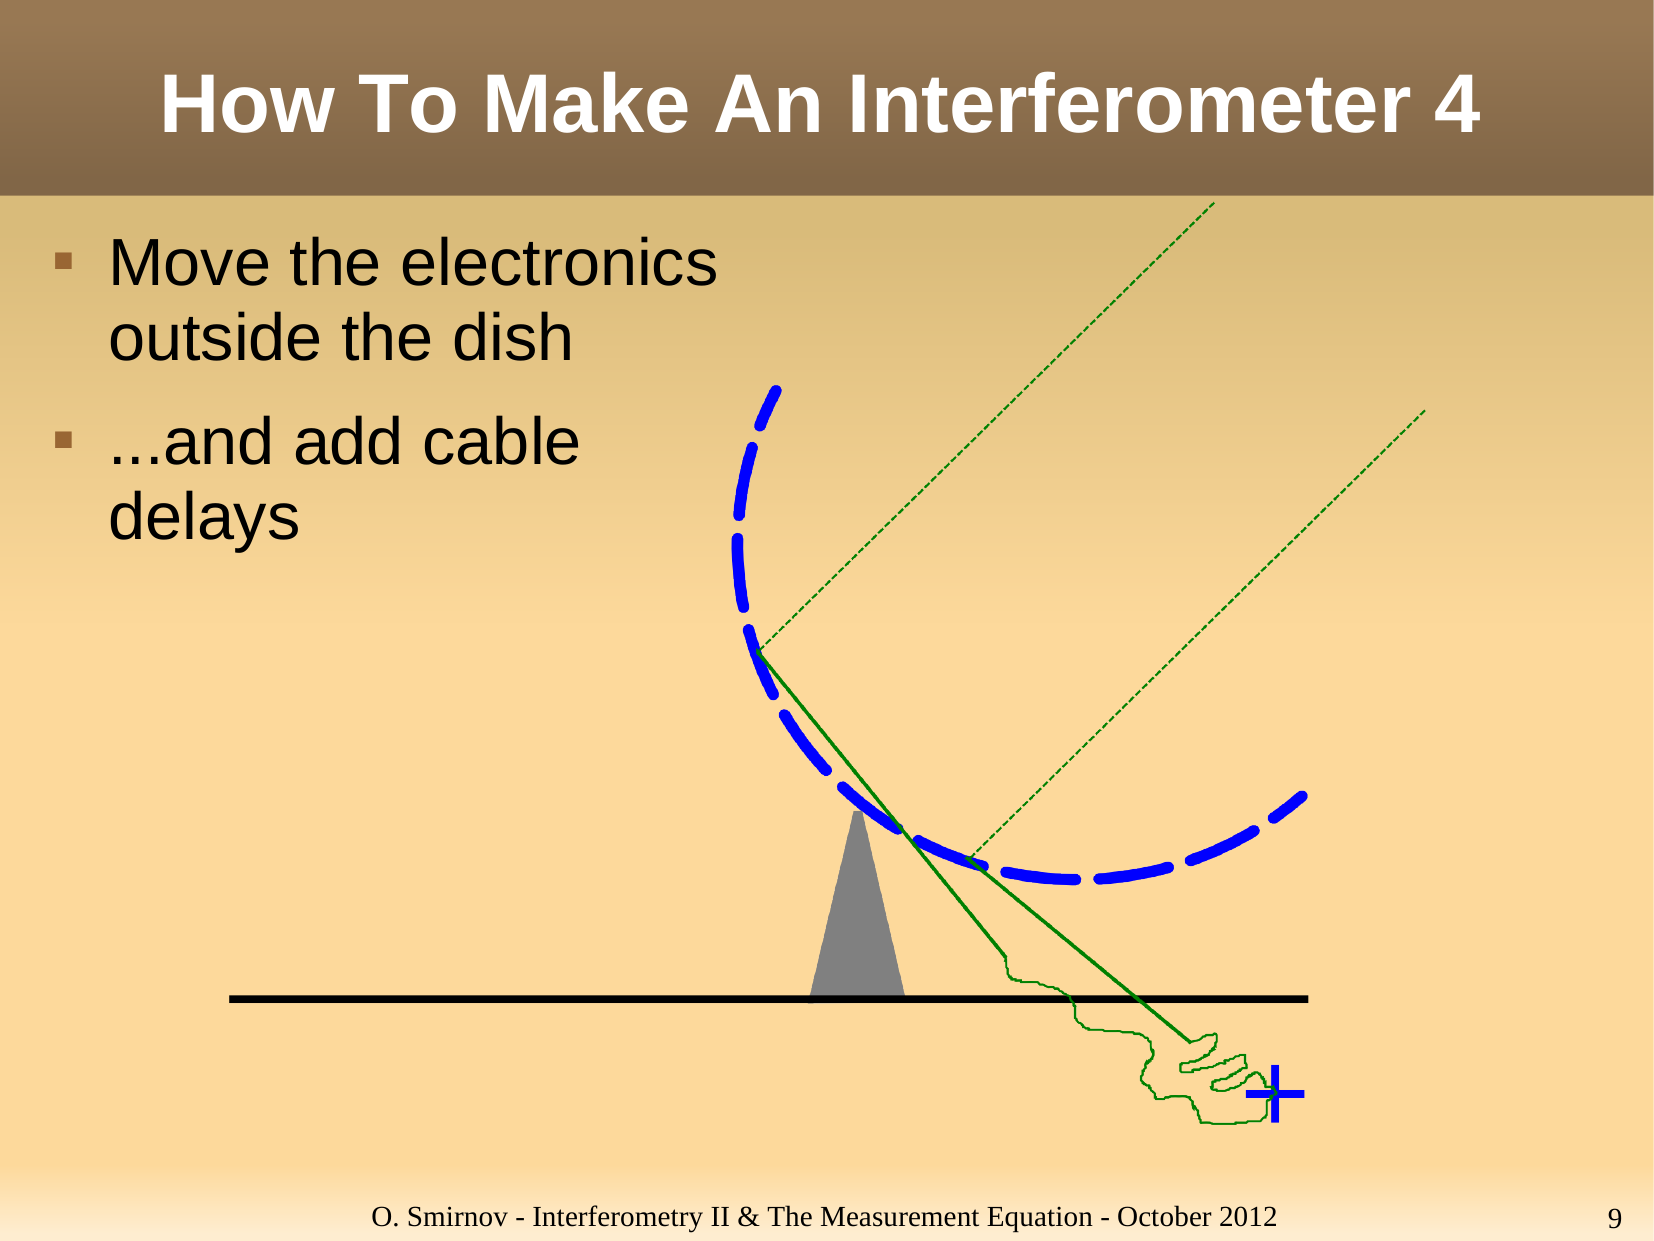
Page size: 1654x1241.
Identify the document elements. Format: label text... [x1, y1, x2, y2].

title How To Make An Interferometer 4 [76, 0, 1565, 208]
picture [0, 0, 1654, 1241]
list Move the electronics outside the dish ...and add cable delays [37, 225, 751, 826]
